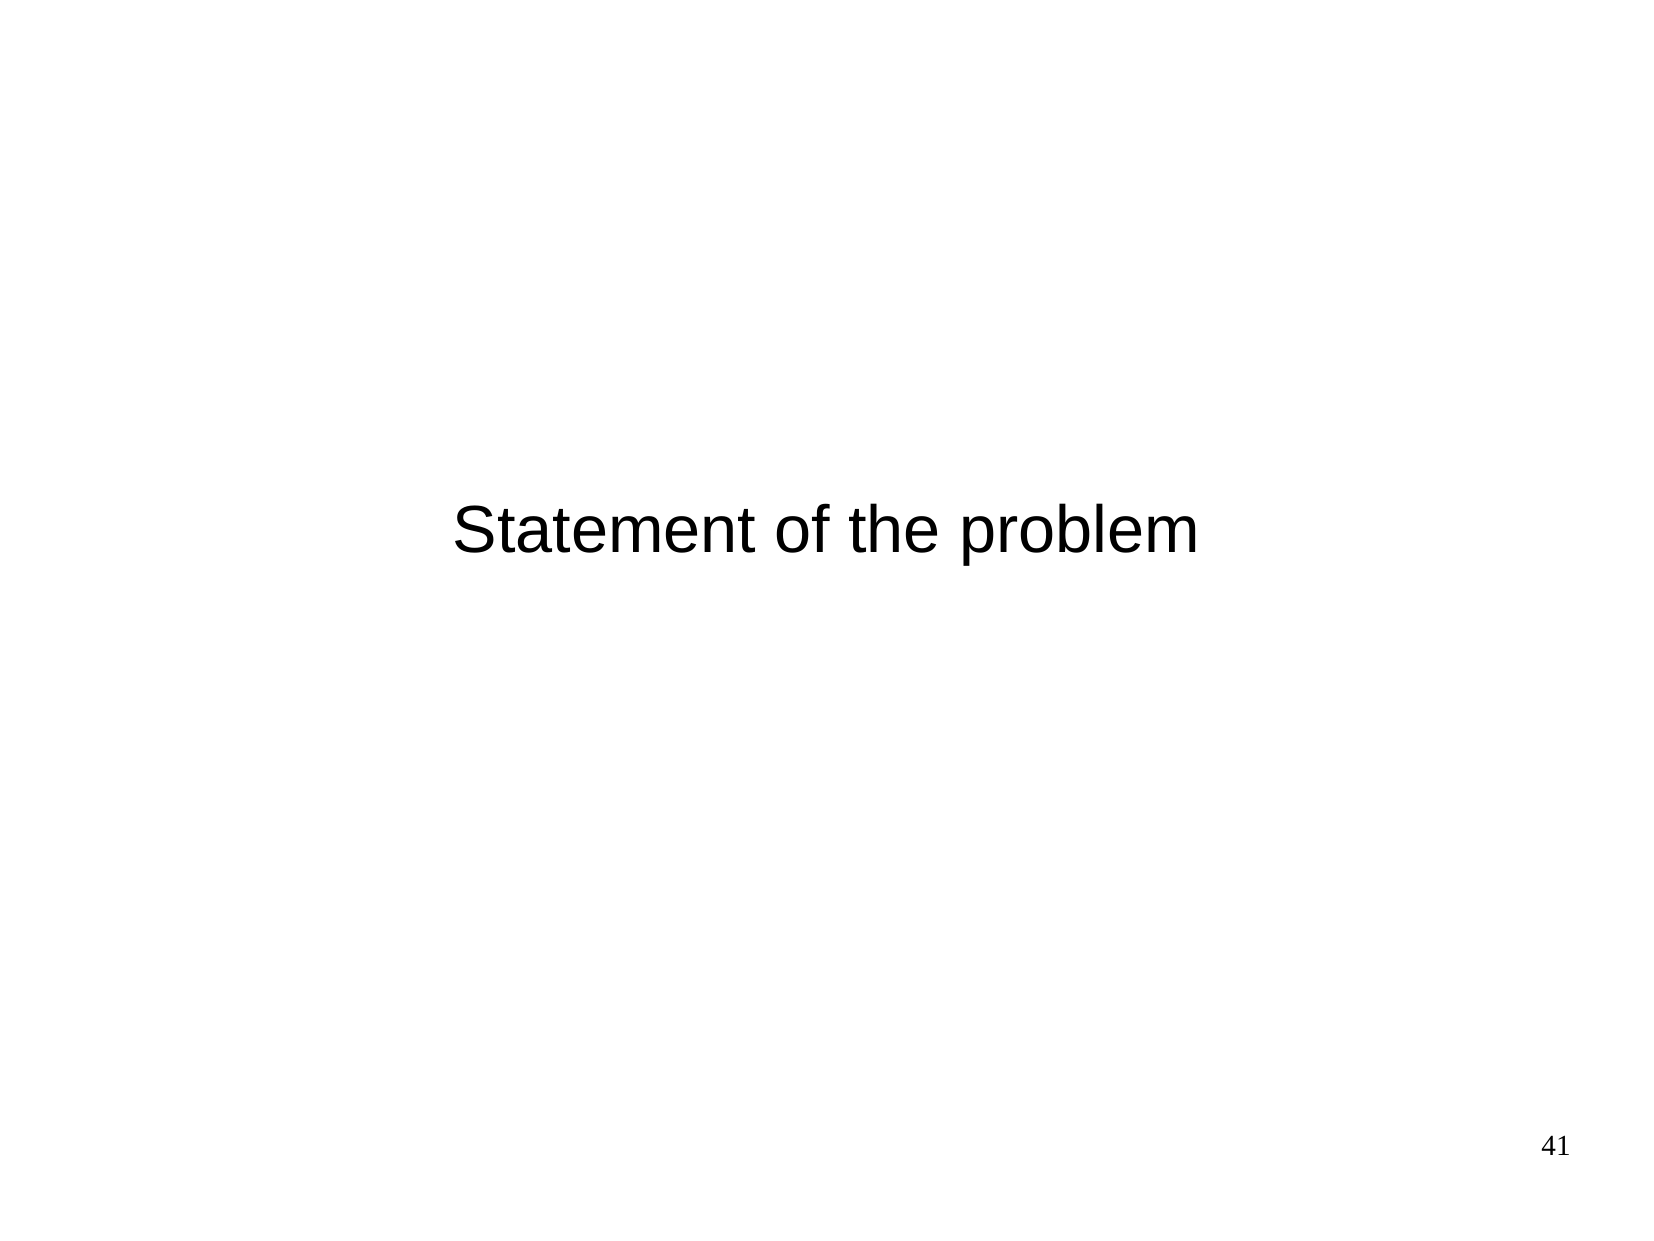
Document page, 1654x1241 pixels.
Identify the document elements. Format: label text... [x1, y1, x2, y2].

subtitle Statement of the problem [82, 49, 1571, 1010]
